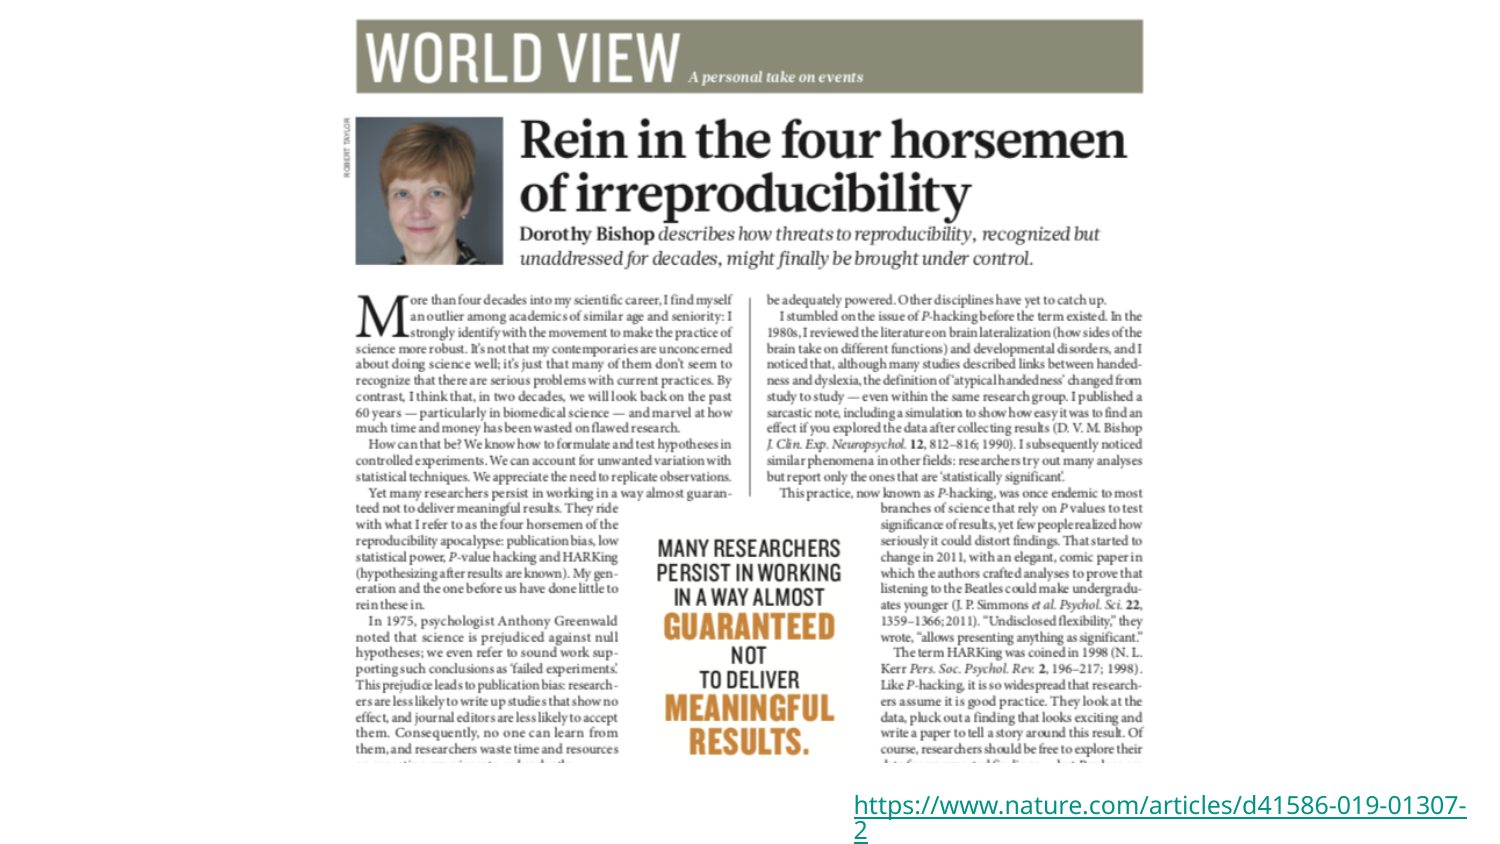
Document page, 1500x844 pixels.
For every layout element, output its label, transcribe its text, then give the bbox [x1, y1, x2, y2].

text_box https://www.nature.com/articles/d41586-019-01307-2 [838, 774, 1484, 844]
picture [340, 8, 1160, 763]
